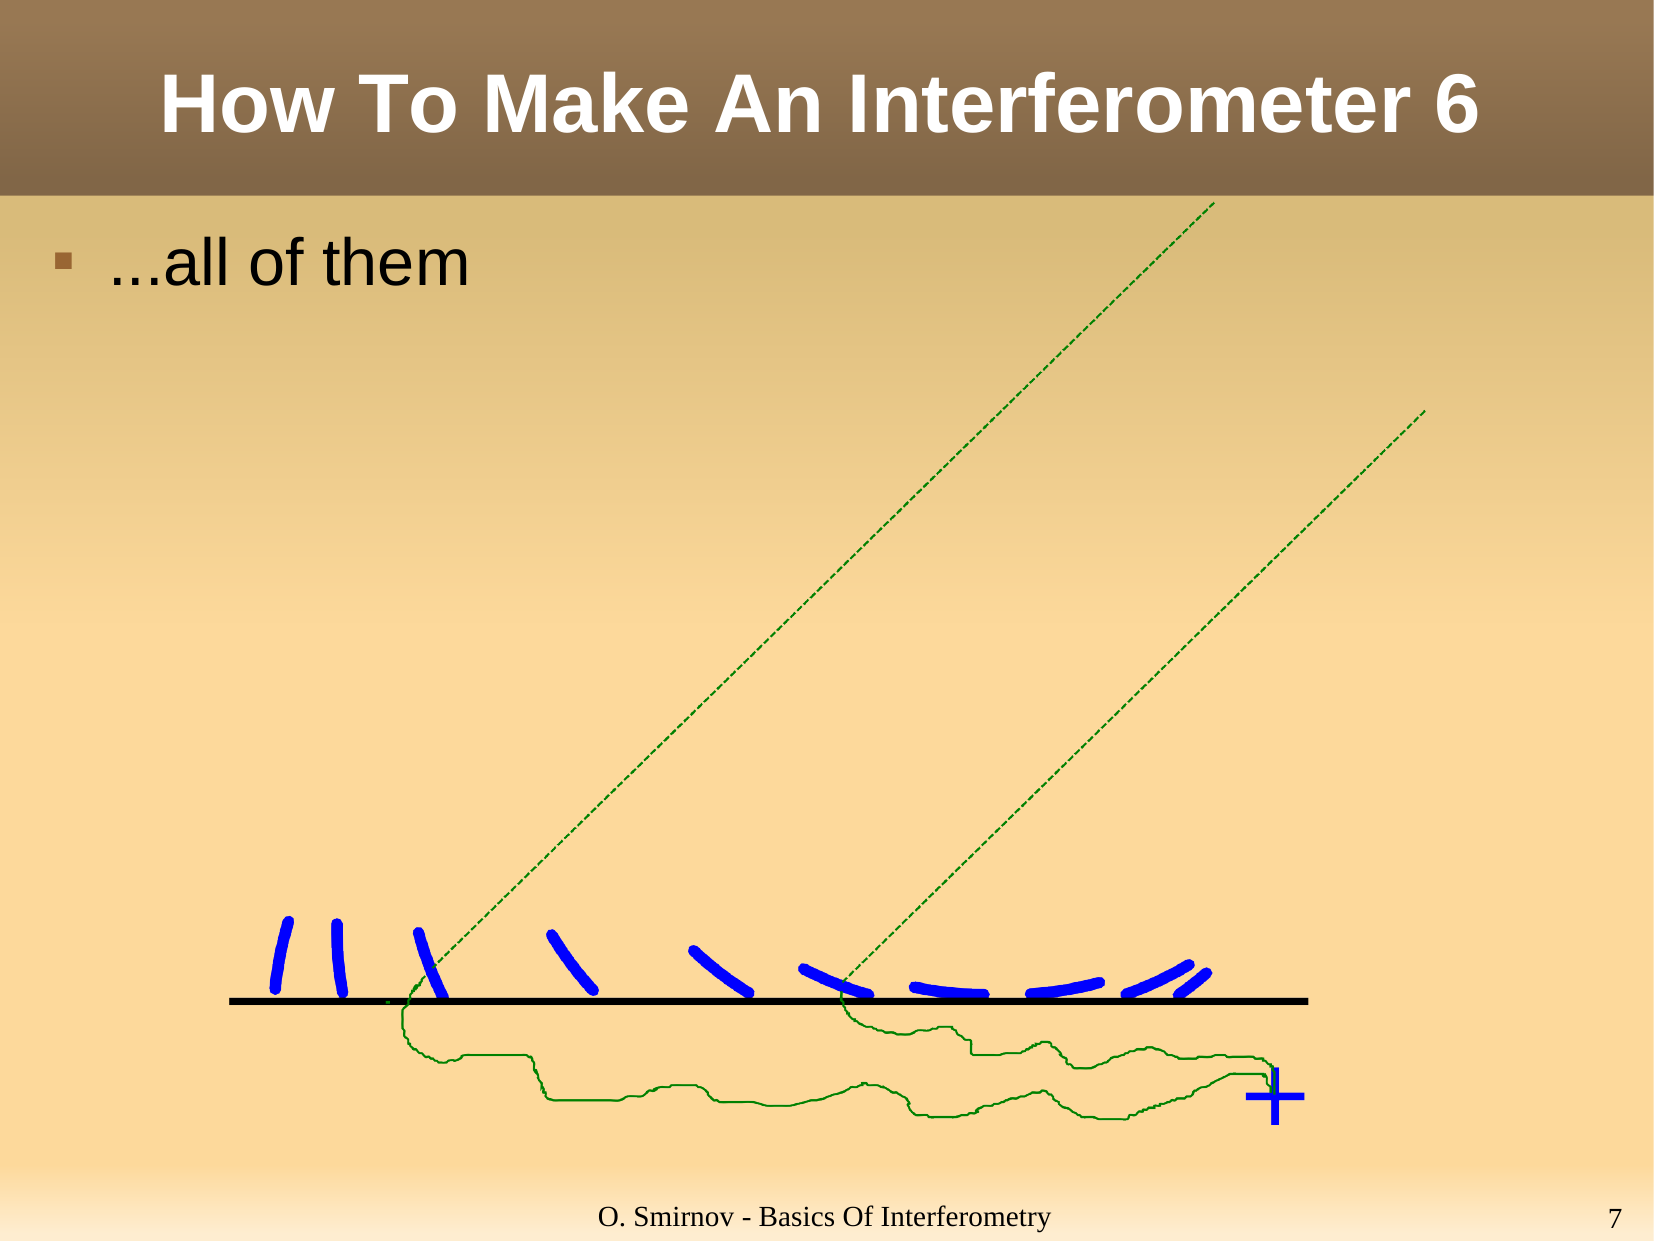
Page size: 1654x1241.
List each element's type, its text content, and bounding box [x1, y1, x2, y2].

title How To Make An Interferometer 6 [76, 0, 1565, 208]
picture [0, 0, 1654, 1241]
list ...all of them [37, 225, 751, 826]
